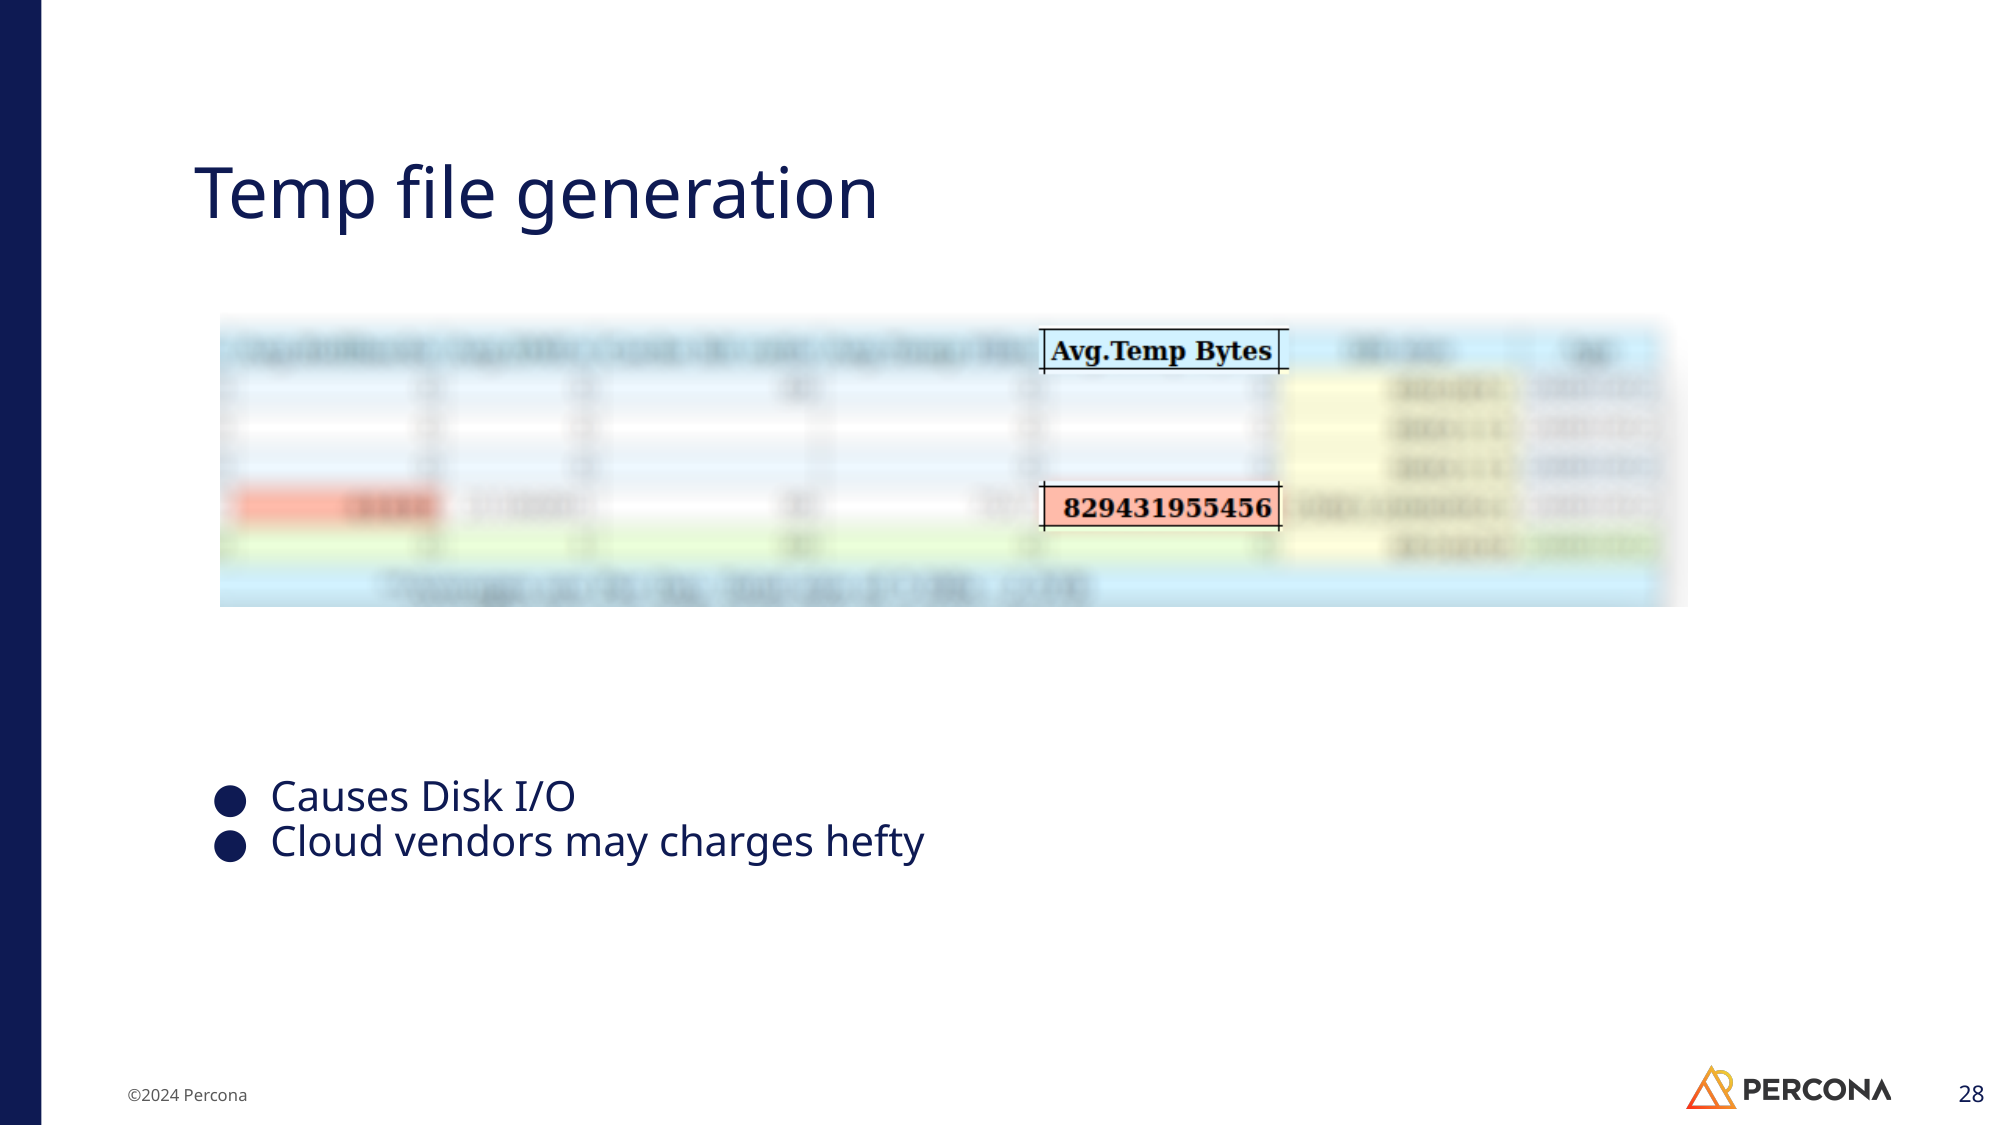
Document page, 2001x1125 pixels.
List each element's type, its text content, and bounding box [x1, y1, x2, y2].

list Causes Disk I/O Cloud vendors may charges hefty [180, 660, 1835, 982]
picture [1686, 1065, 1748, 1109]
picture [220, 299, 1688, 607]
title Temp file generation [179, 124, 1835, 266]
slide_number <number> [1748, 1065, 2000, 1125]
